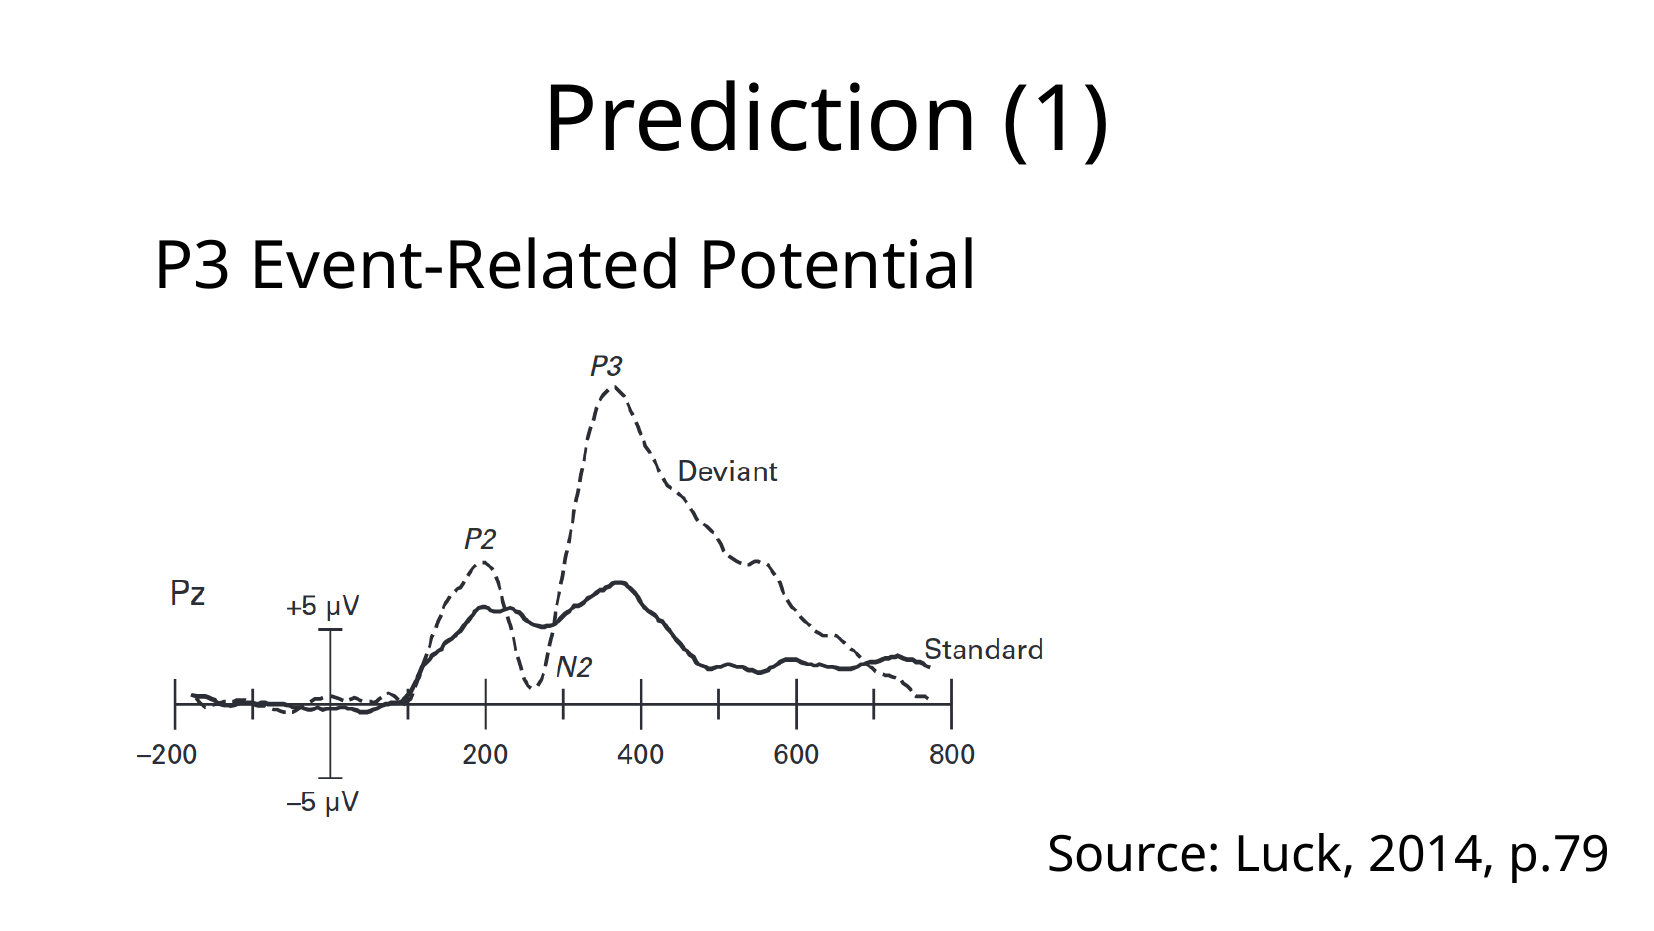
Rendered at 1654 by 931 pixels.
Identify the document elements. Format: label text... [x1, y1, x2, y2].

picture [117, 327, 1083, 835]
text_box Source: Luck, 2014, p.79 [1032, 810, 1626, 894]
title Prediction (1) [82, 37, 1571, 193]
list P3 Event-Related Potential [82, 217, 1571, 758]
